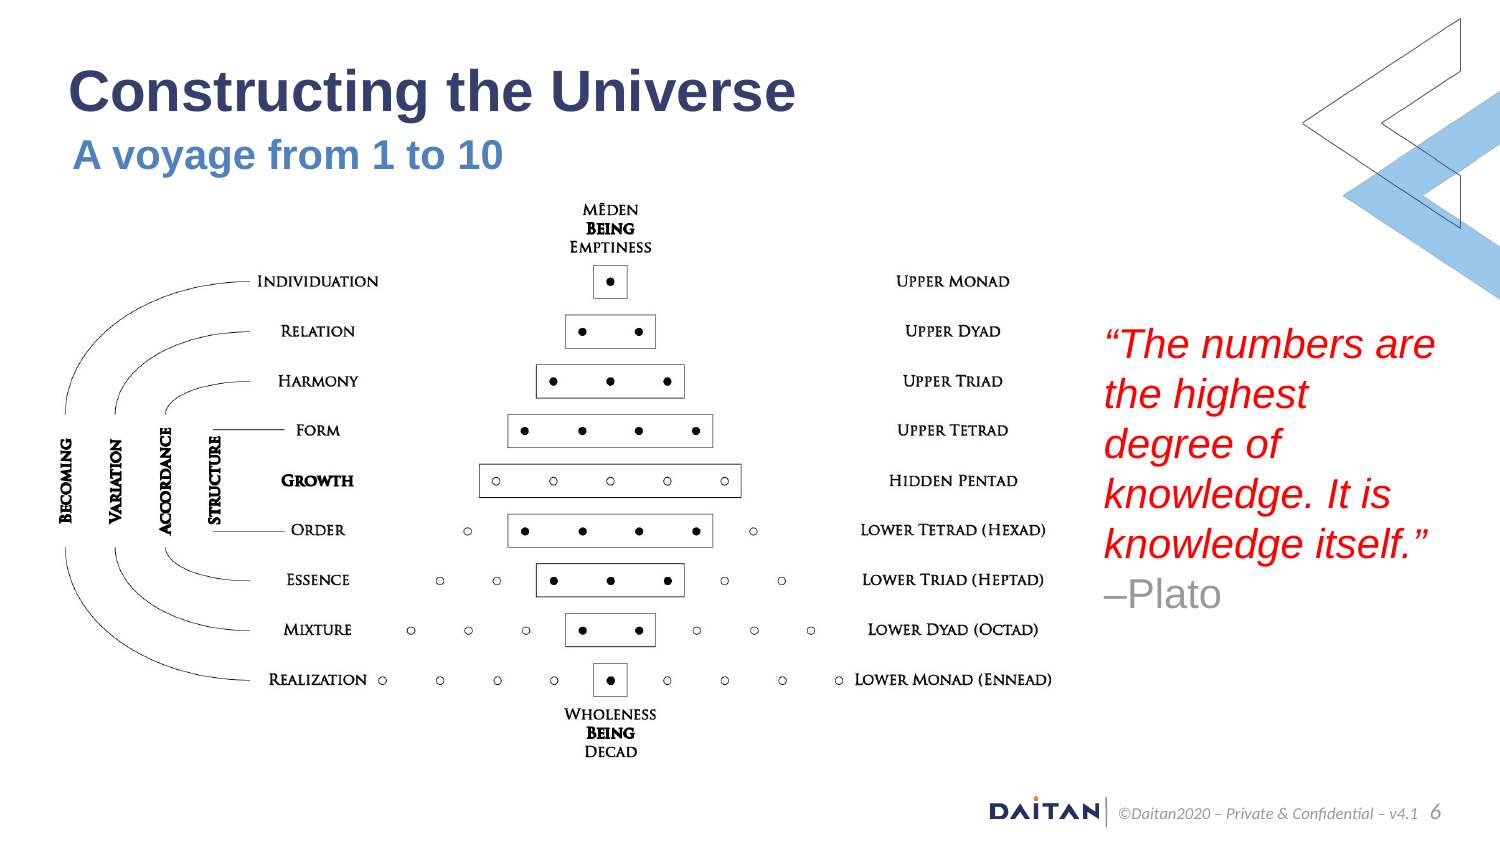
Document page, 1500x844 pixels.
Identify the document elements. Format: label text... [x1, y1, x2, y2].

title Constructing the Universe [57, 50, 1289, 126]
text_box “The numbers are the highest degree of knowledge. It is knowledge itself.” –Plato [1088, 301, 1463, 633]
picture [57, 201, 1052, 762]
picture [990, 796, 1099, 819]
picture [1303, 20, 1500, 300]
subtitle A voyage from 1 to 10 [57, 126, 1289, 172]
